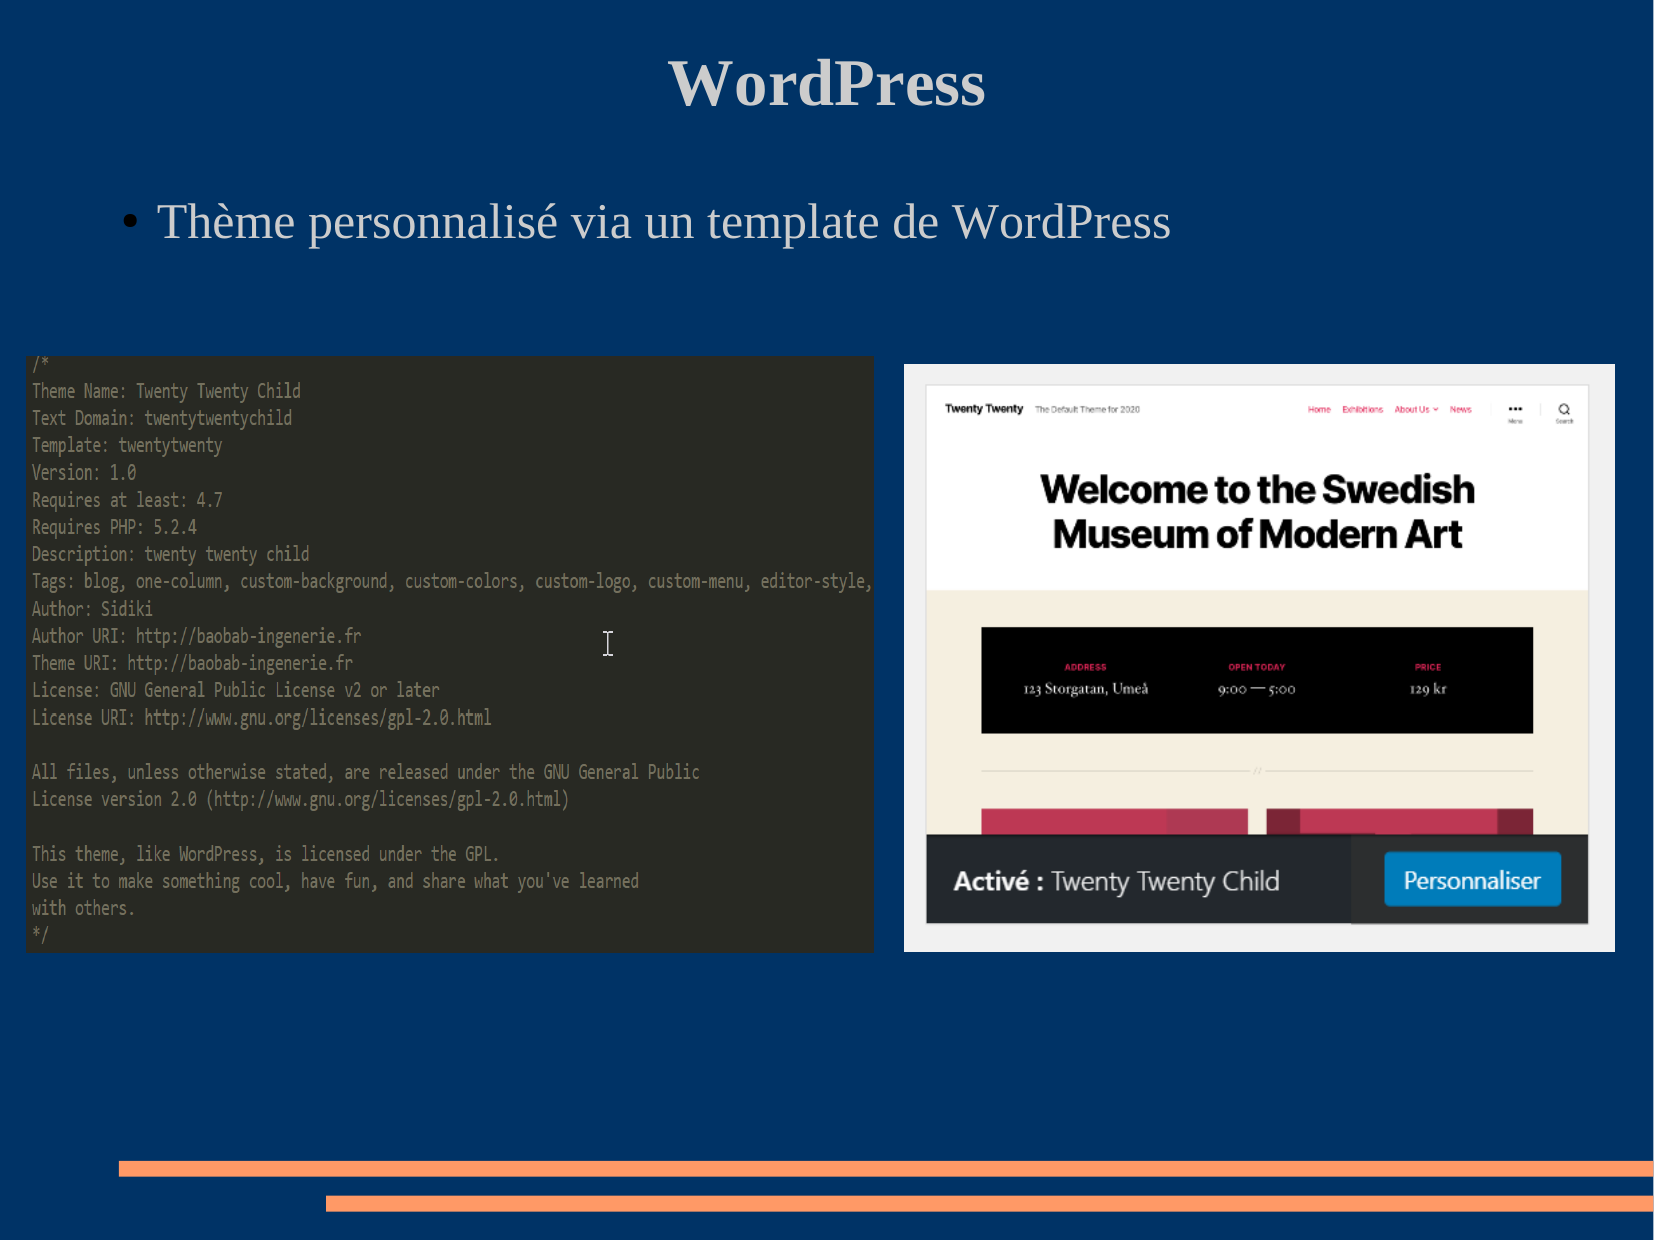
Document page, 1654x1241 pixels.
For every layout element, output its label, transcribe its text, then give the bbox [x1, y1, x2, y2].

picture [26, 356, 874, 953]
picture [904, 364, 1615, 952]
subtitle WordPress Thème personnalisé via un template de WordPress [121, 46, 1534, 1132]
